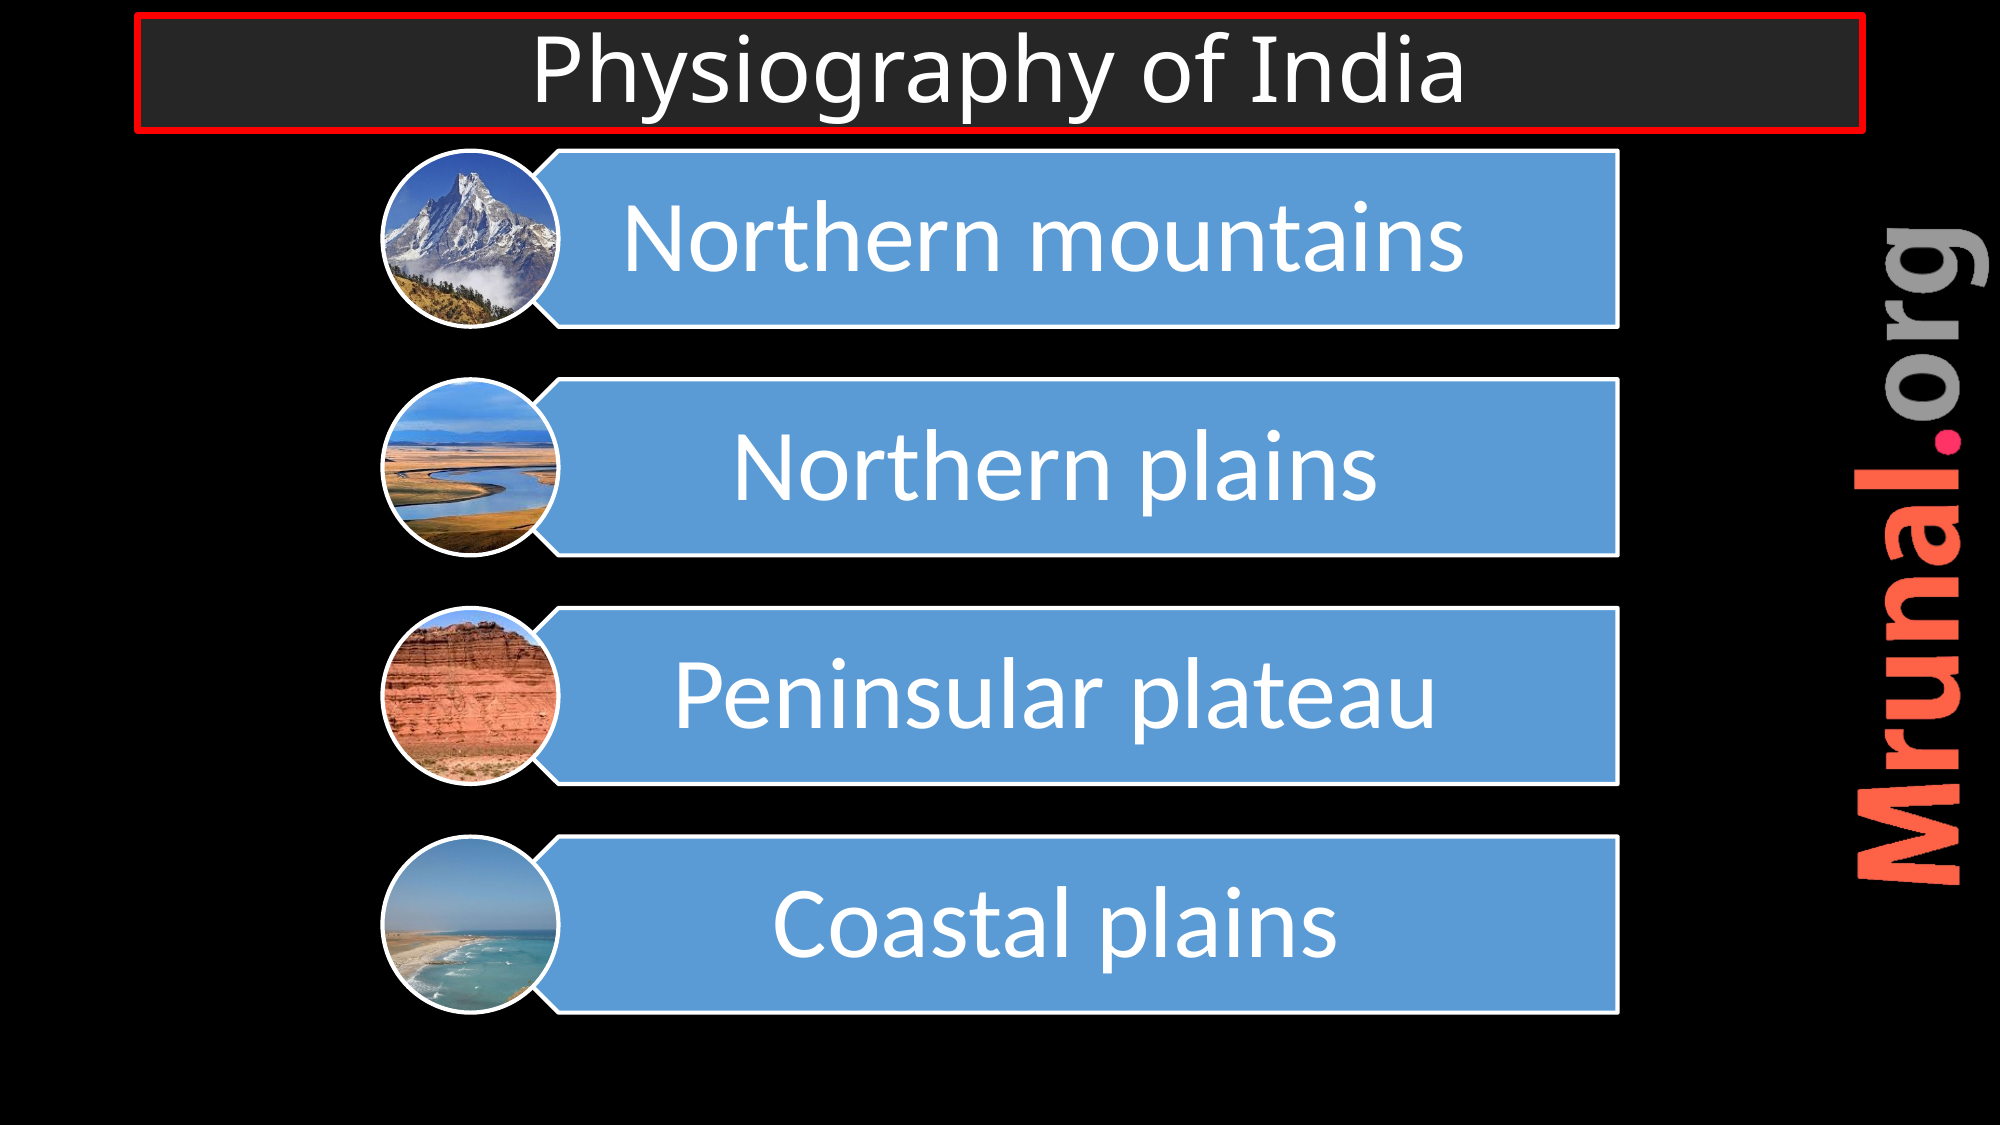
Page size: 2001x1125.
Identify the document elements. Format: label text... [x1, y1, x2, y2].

text_box [382, 836, 559, 1013]
text_box Coastal plains [533, 836, 1618, 1013]
text_box Peninsular plateau [533, 607, 1618, 785]
text_box [382, 607, 559, 784]
text_box Northern plains [533, 379, 1618, 556]
picture [1832, 224, 2000, 894]
text_box [382, 379, 559, 556]
text_box [382, 150, 559, 327]
title Physiography of India [137, 15, 1863, 131]
text_box Northern mountains [533, 150, 1618, 327]
